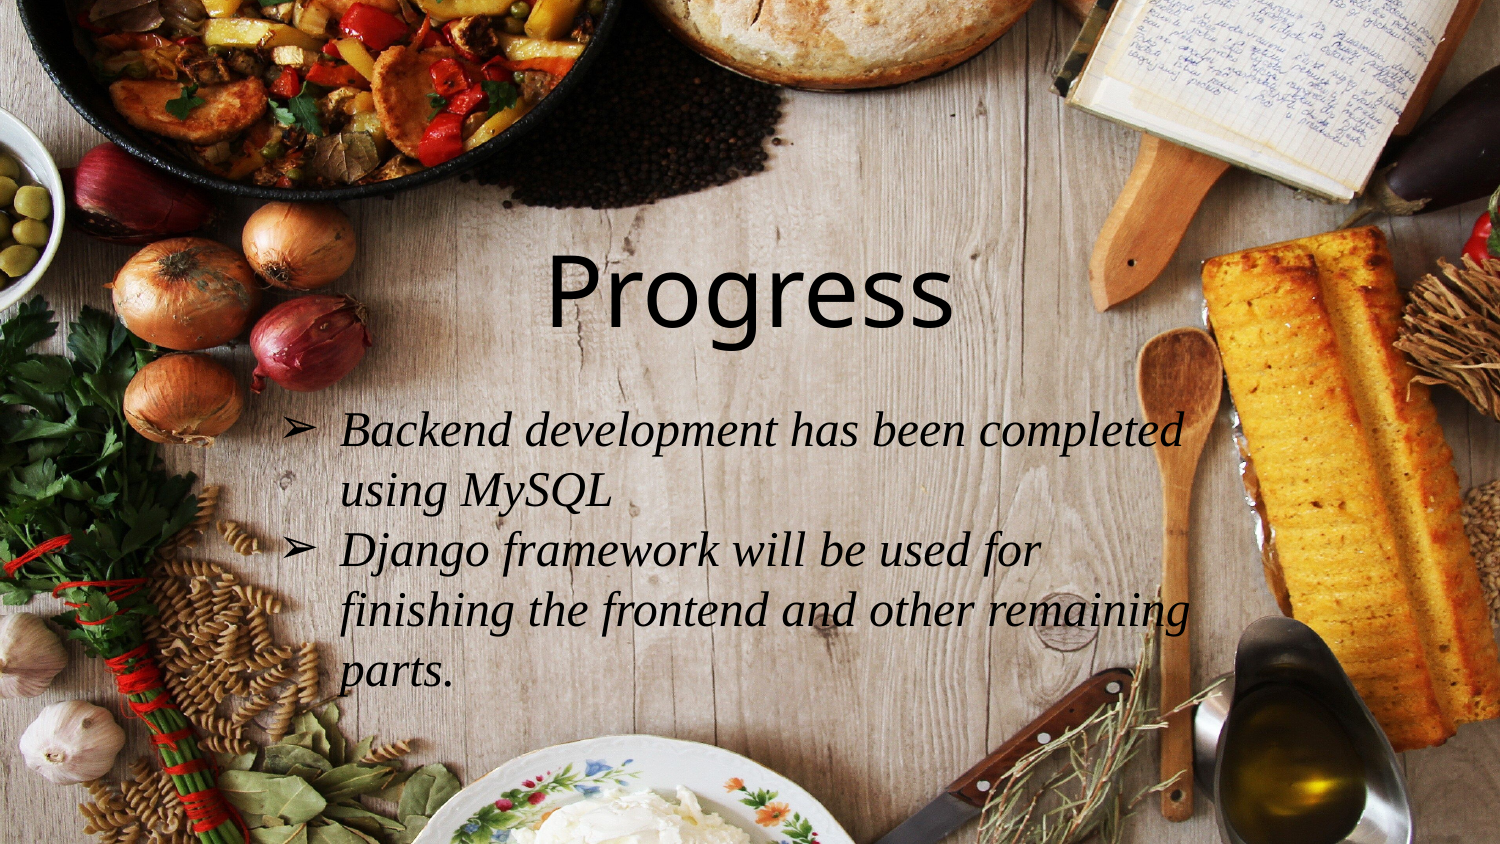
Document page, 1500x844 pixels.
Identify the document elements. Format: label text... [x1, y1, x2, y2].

picture [0, 0, 1500, 844]
text_box Progress [482, 212, 1018, 363]
text_box Backend development has been completed using MySQL Django framework will be used for finishing the frontend and other remaining parts. [250, 381, 1216, 712]
